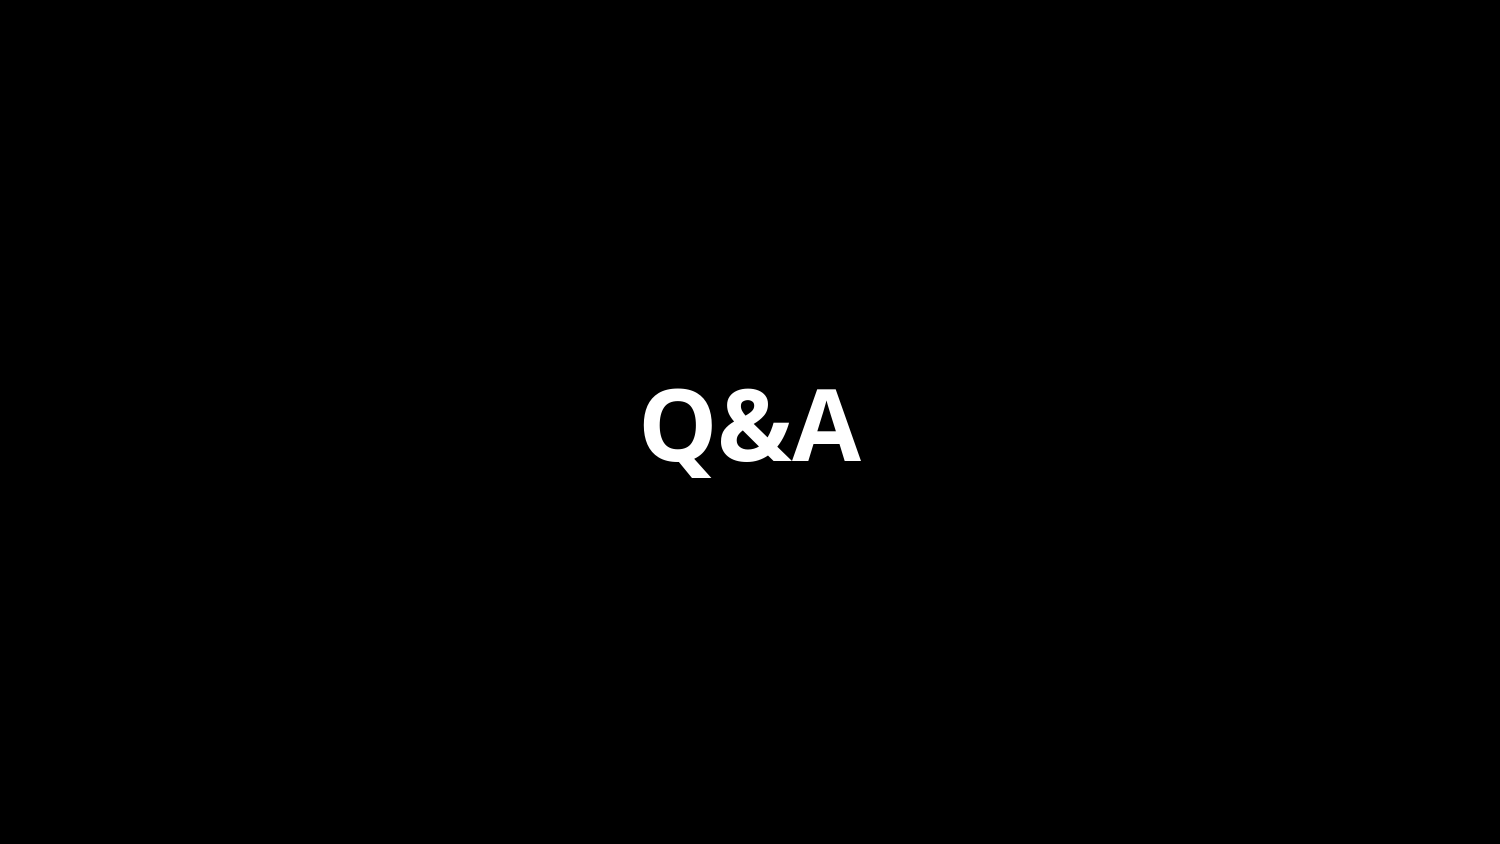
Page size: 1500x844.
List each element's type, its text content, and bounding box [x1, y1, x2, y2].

title Q&A [51, 326, 1449, 518]
